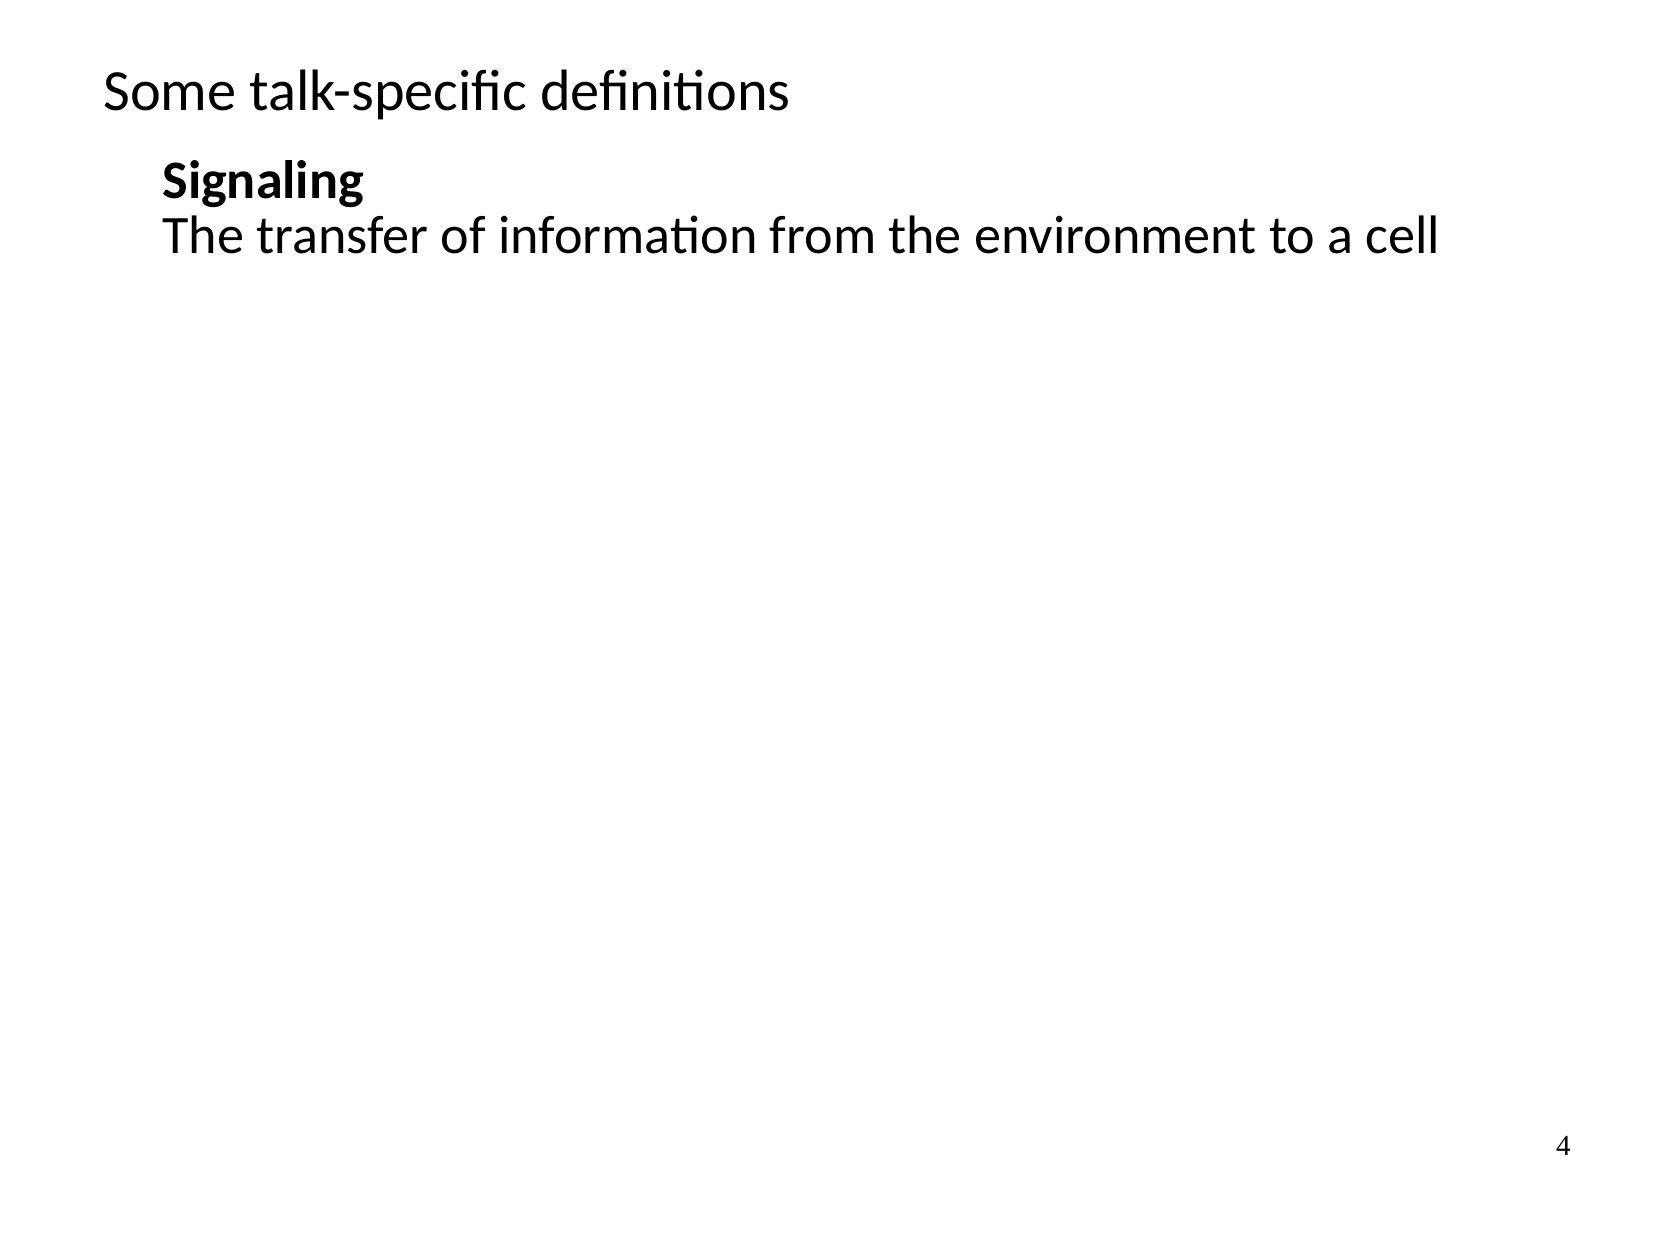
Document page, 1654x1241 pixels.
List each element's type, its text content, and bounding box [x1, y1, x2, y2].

text_box Signaling The transfer of information from the environment to a cell [147, 150, 1625, 431]
text_box Some talk-specific definitions [88, 59, 1536, 178]
